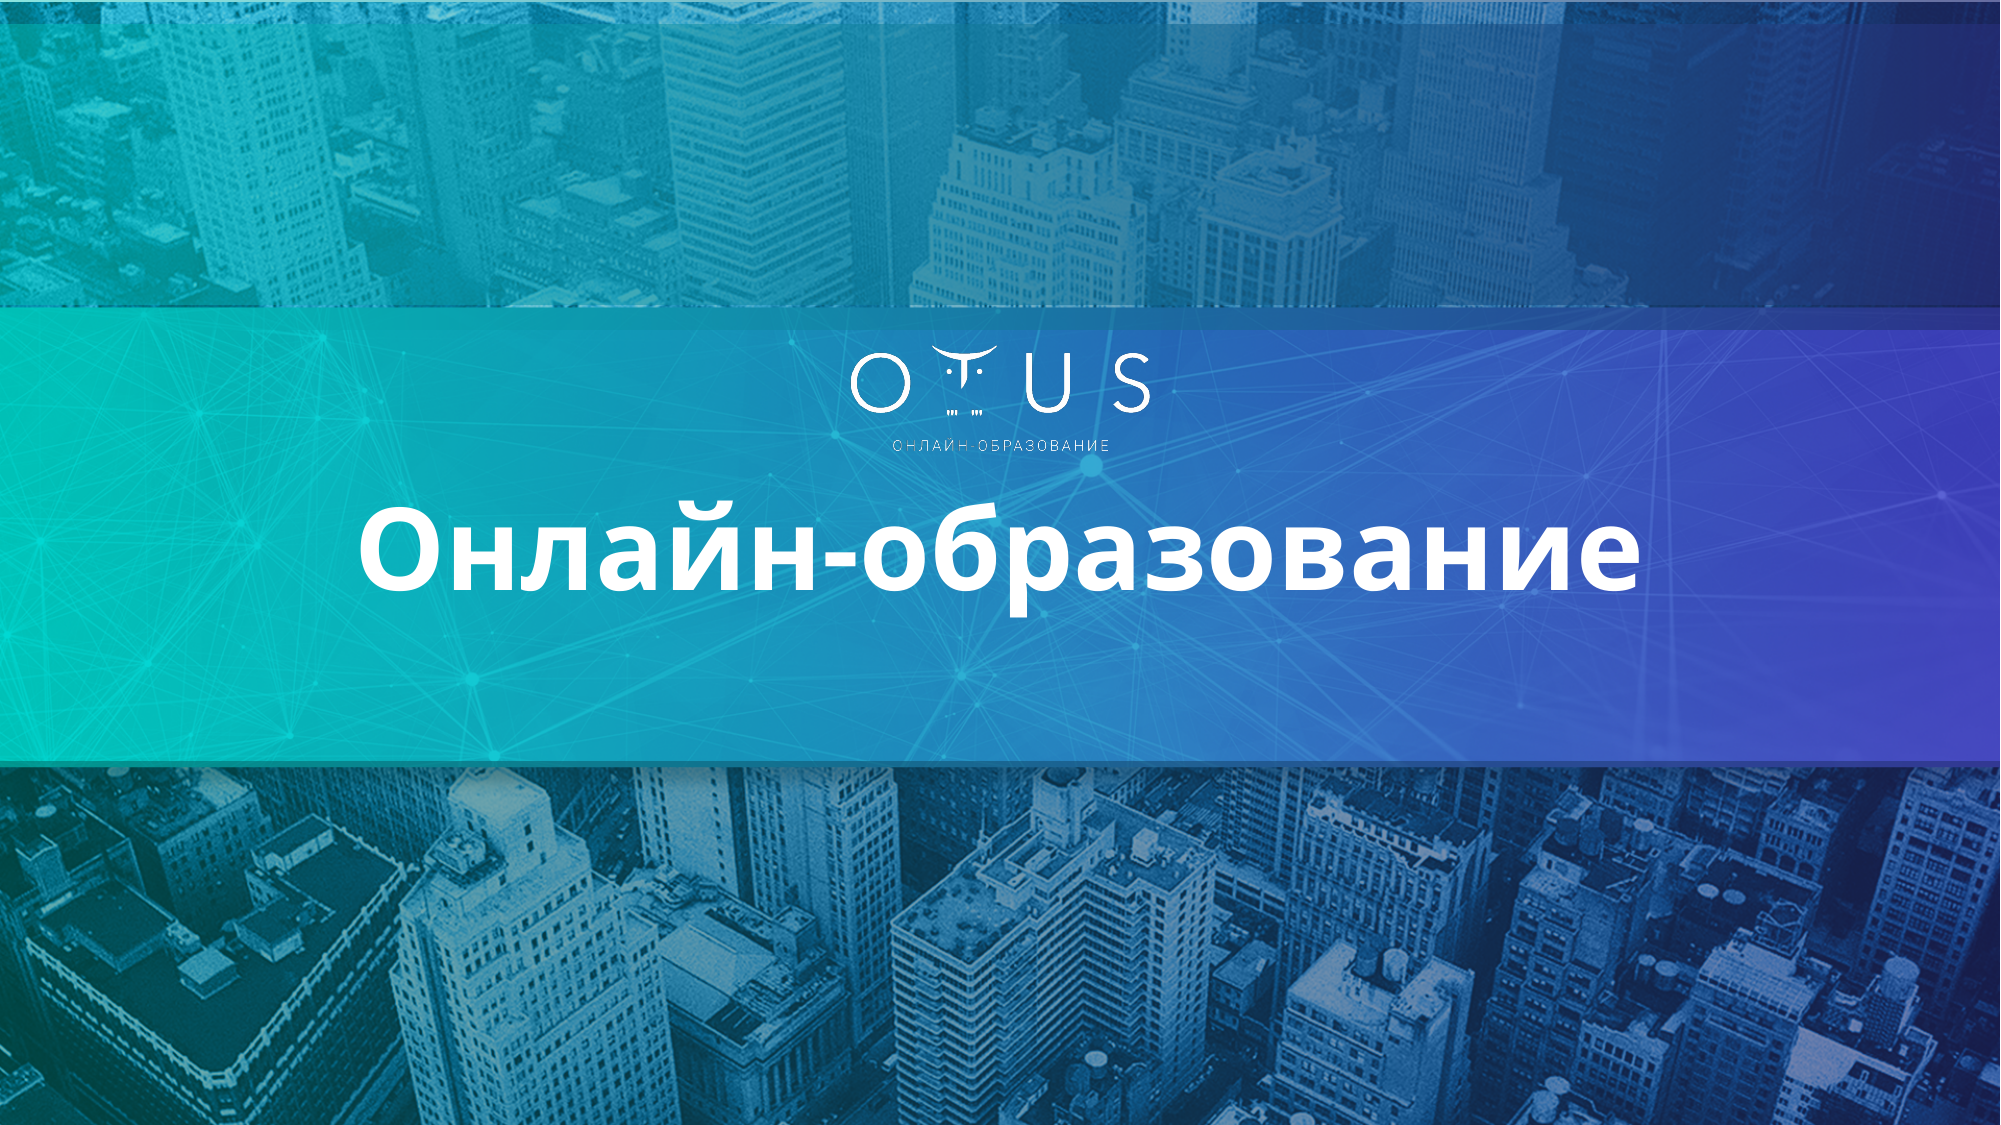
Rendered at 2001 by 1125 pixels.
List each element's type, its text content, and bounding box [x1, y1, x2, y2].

text_box Онлайн-образование [8, 437, 1992, 651]
text_box [0, 761, 2000, 1125]
picture [0, 330, 2000, 761]
text_box [0, 0, 2000, 330]
